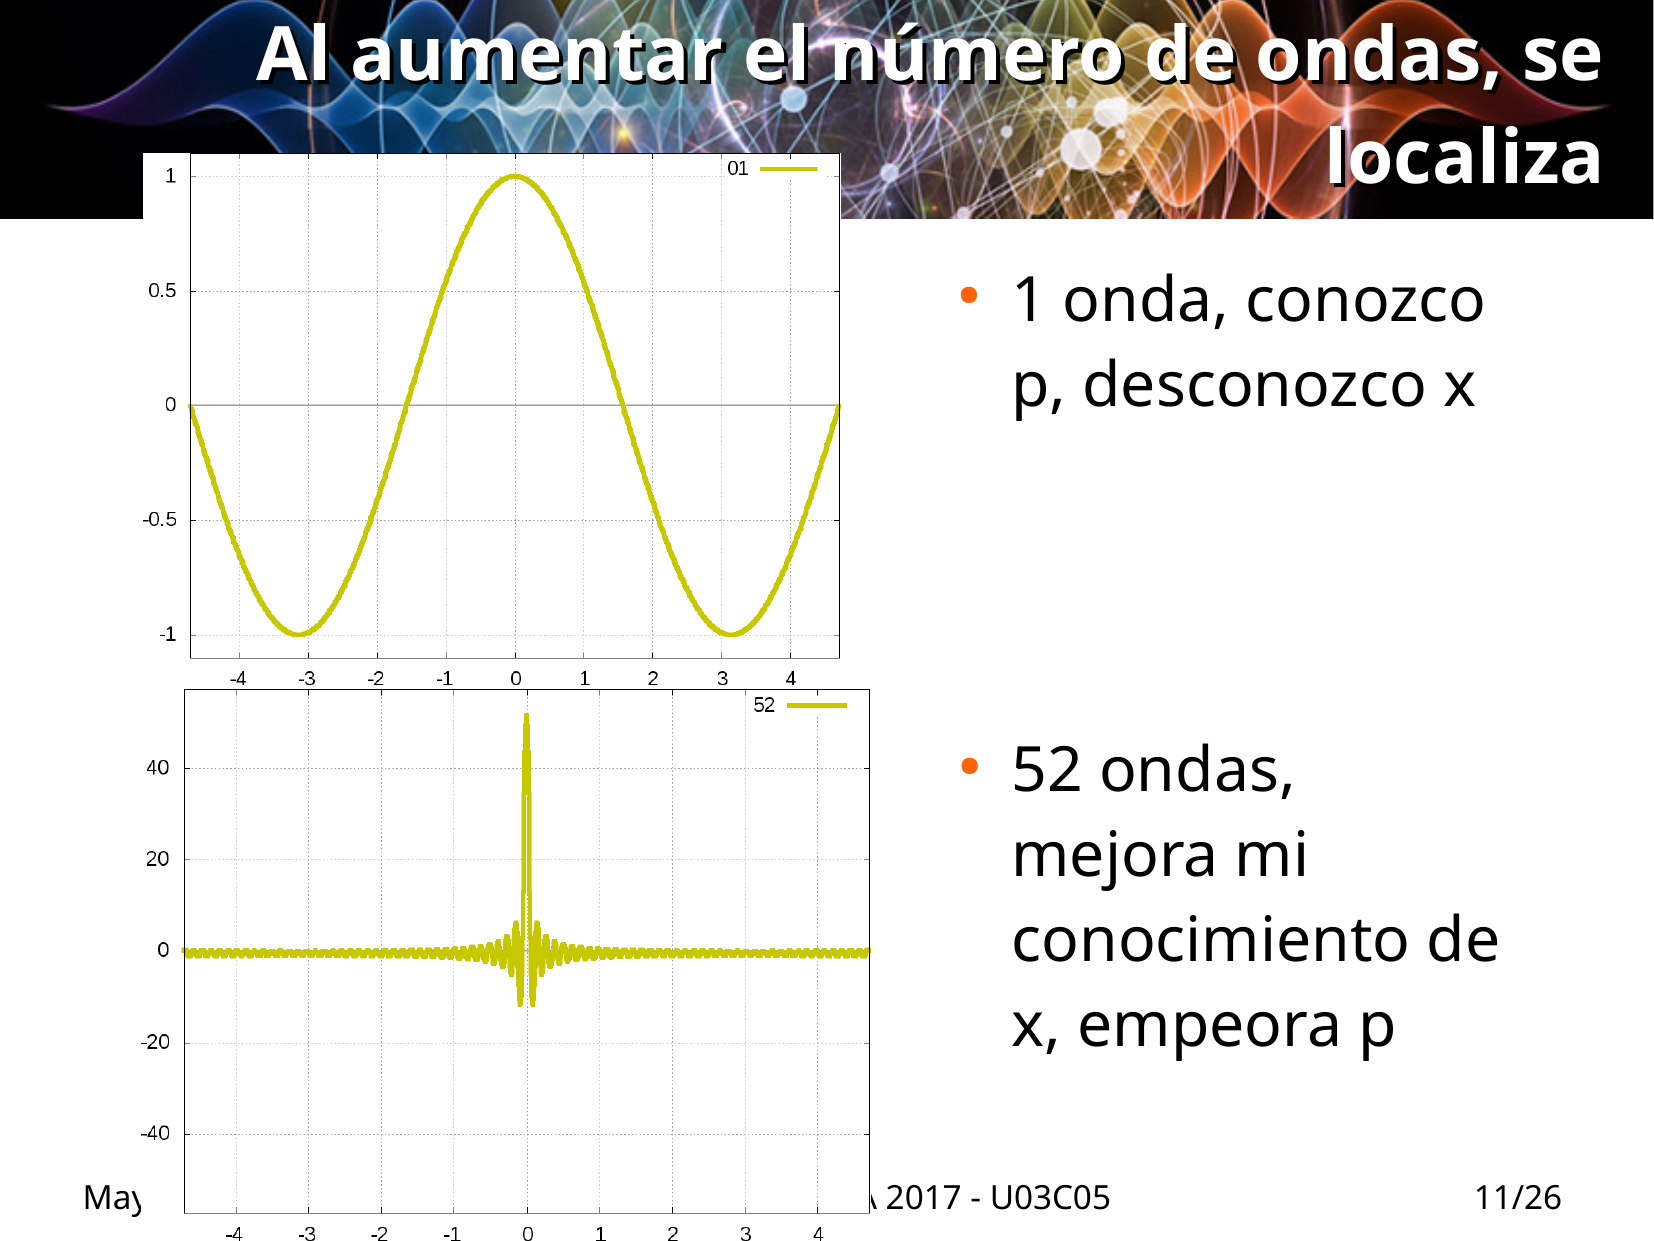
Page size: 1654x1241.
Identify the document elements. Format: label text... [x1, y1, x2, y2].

picture [141, 689, 871, 1241]
list 1 onda, conozco p, desconozco x [940, 254, 1510, 685]
title Al aumentar el número de ondas, se localiza [45, 15, 1606, 191]
picture [0, 0, 1654, 685]
list 52 ondas, mejora mi conocimiento de x, empeora p [940, 725, 1510, 1155]
